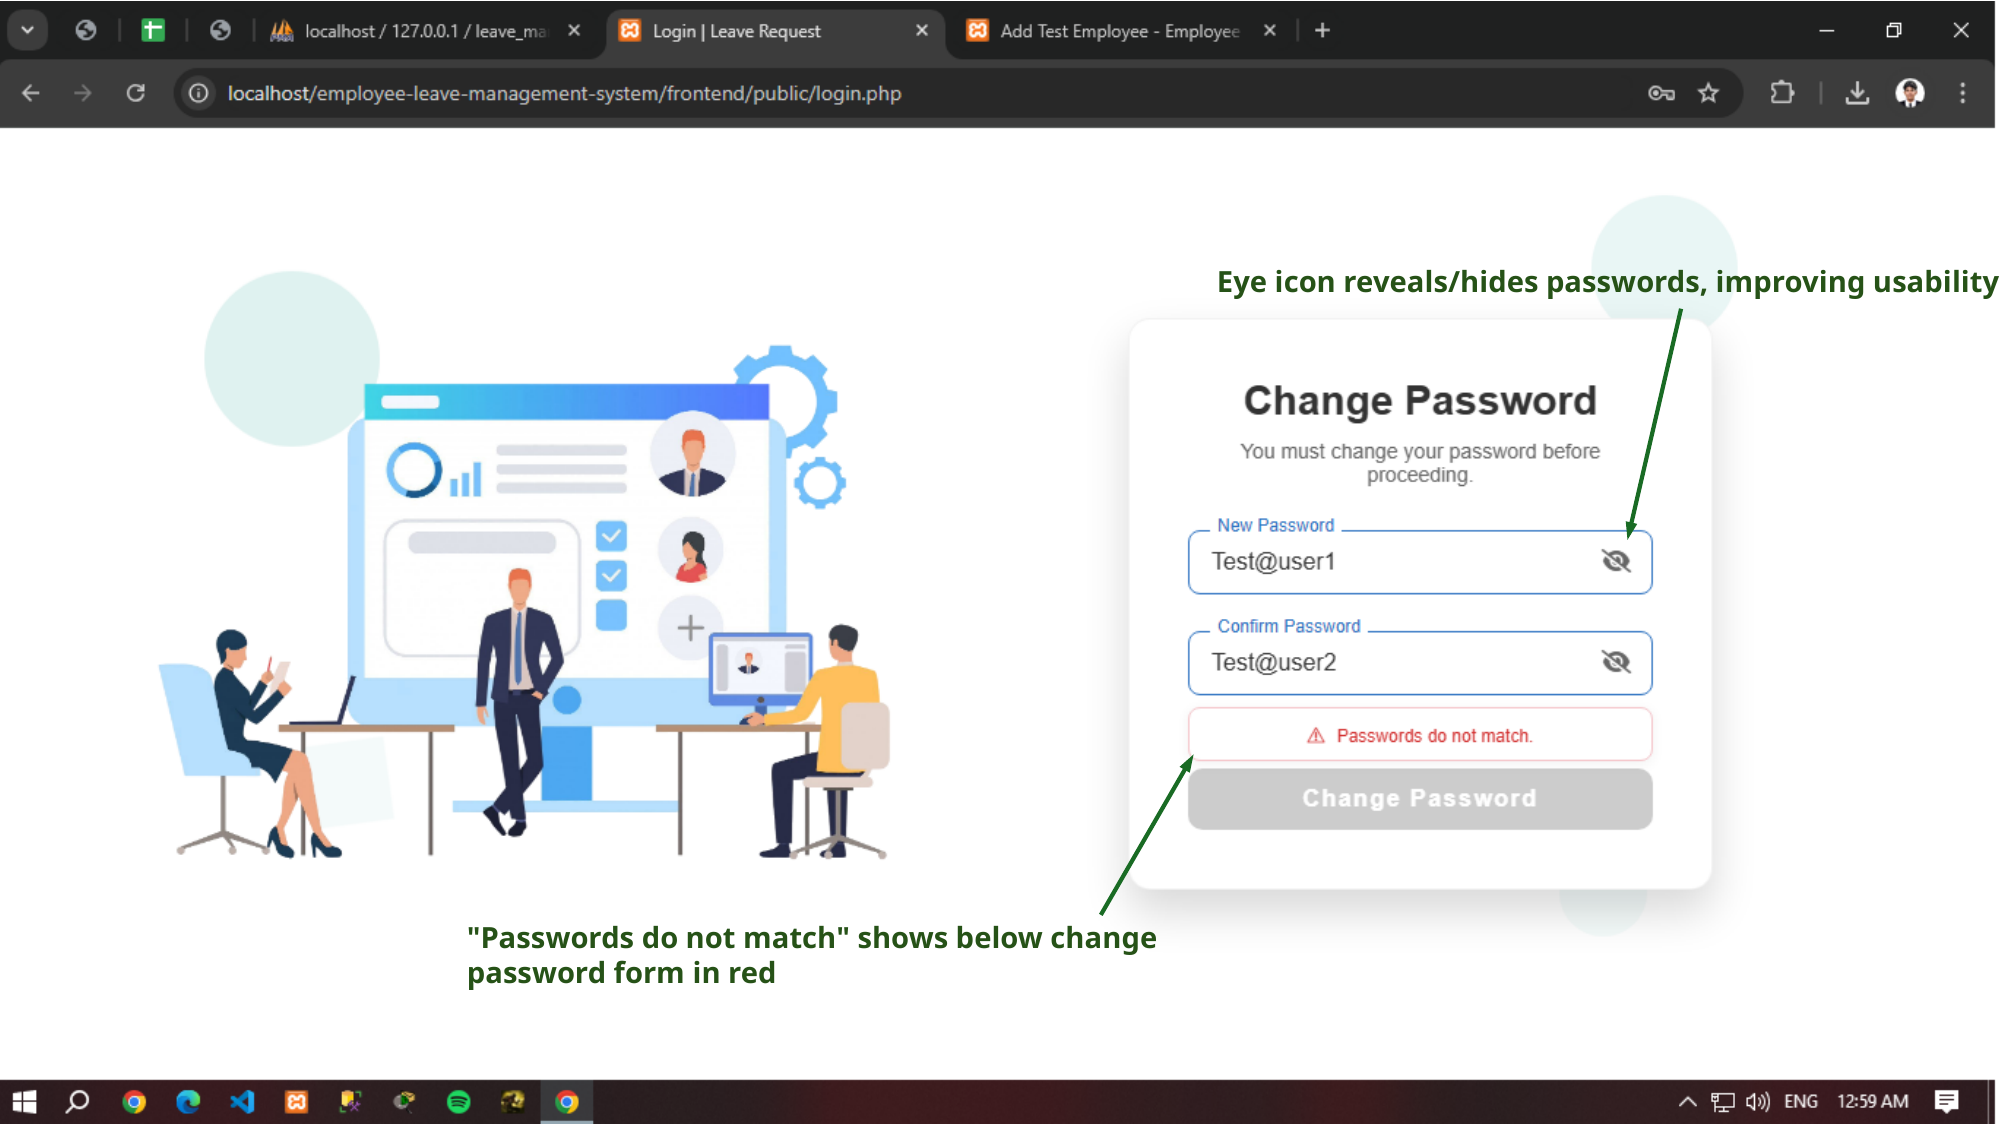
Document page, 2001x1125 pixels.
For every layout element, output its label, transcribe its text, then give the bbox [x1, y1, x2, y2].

picture [0, 1, 2000, 1124]
text_box "Passwords do not match" shows below change password form in red [451, 911, 1294, 998]
text_box Eye icon reveals/hides passwords, improving usability [1201, 256, 2000, 307]
